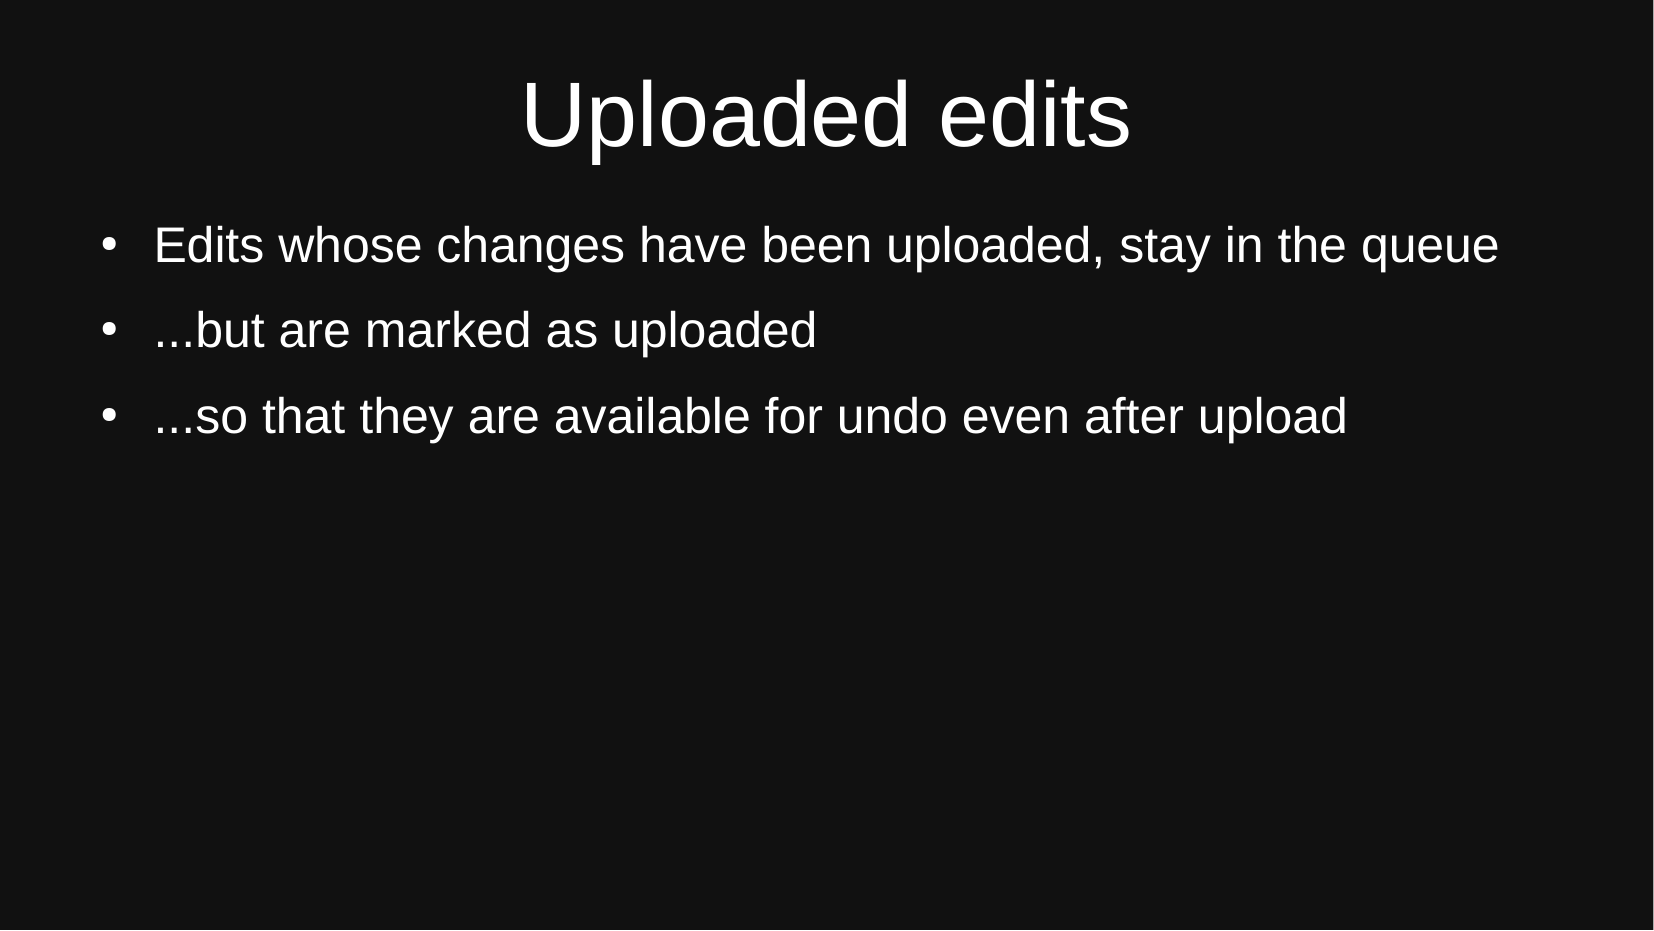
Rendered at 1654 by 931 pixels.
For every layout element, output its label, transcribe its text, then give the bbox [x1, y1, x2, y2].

list Edits whose changes have been uploaded, stay in the queue ...but are marked as uploaded ...so that they are available for undo even after upload [82, 217, 1571, 757]
title Uploaded edits [82, 37, 1571, 193]
